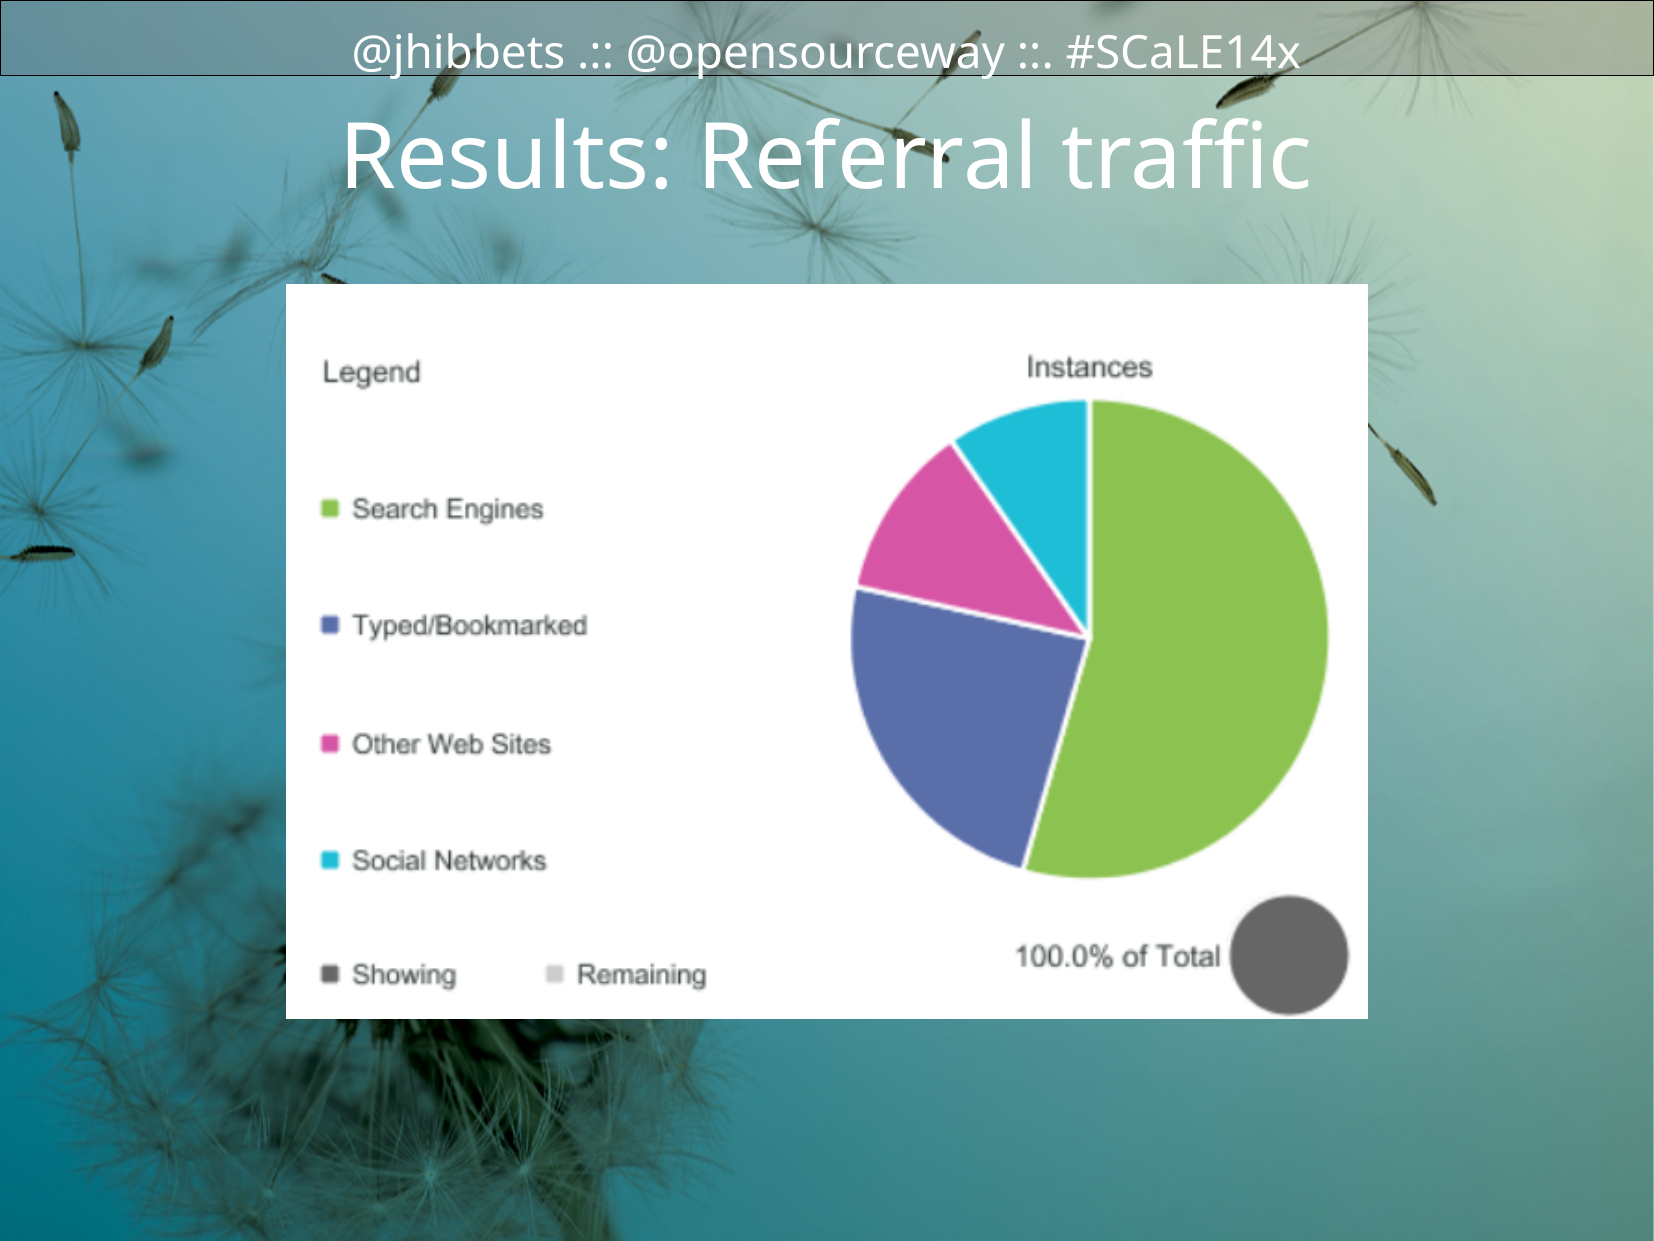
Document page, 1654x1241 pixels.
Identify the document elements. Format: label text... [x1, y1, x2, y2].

picture [0, 76, 1654, 1241]
title Results: Referral traffic [82, 49, 1571, 257]
